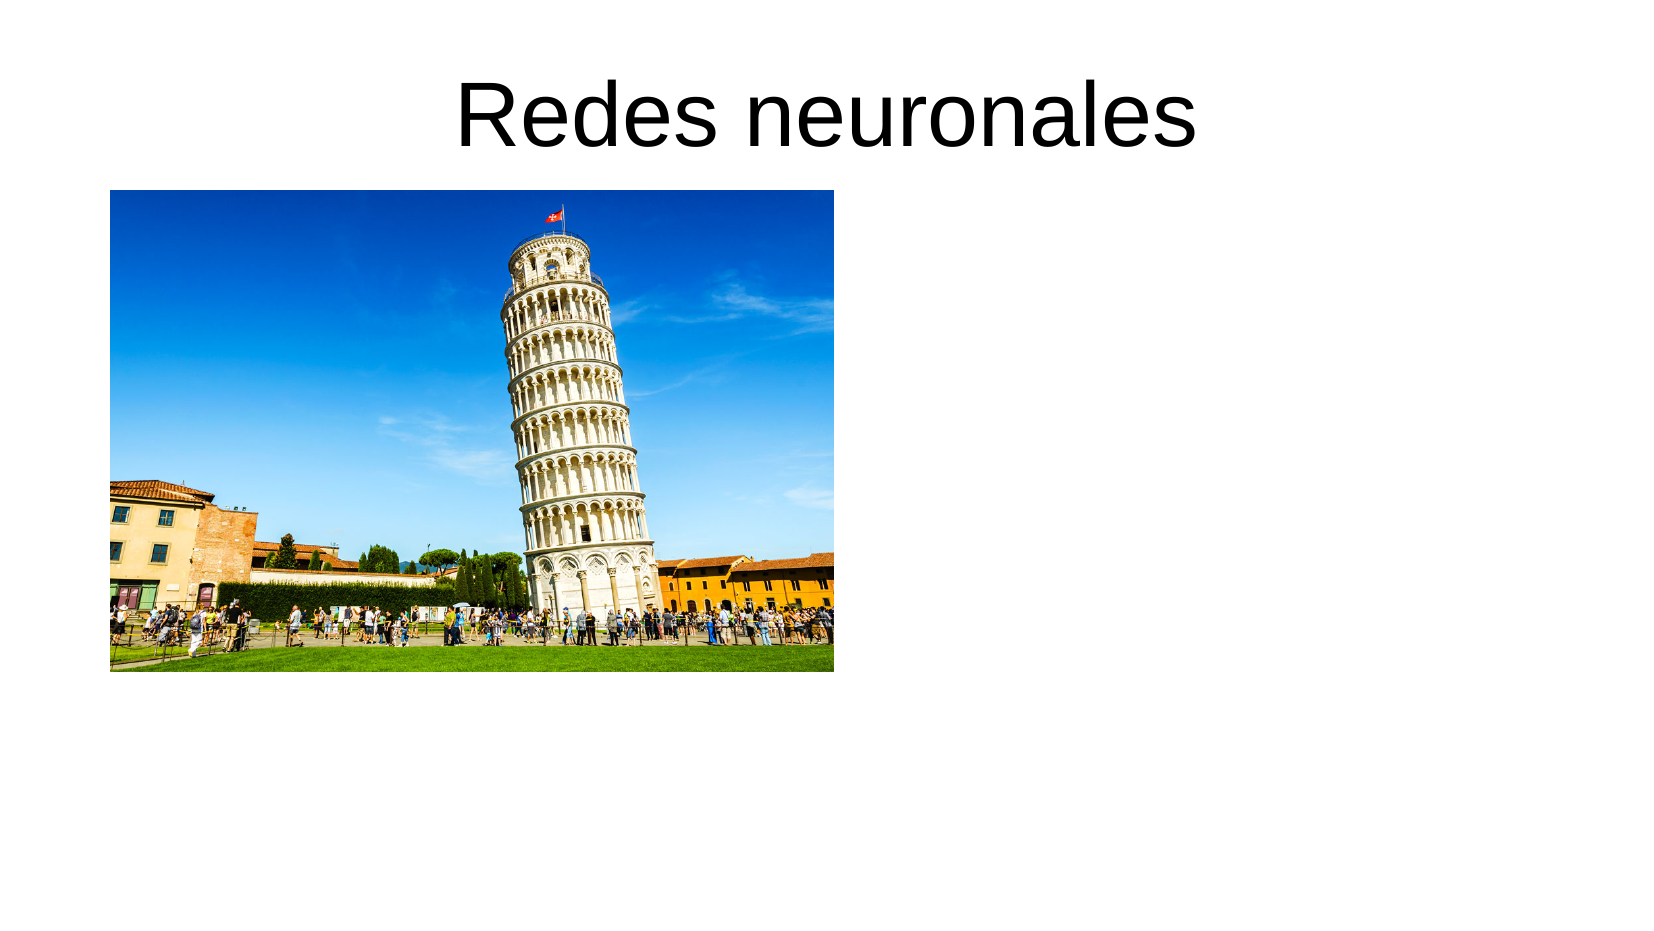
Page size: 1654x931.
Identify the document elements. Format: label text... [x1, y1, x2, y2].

title Redes neuronales [82, 37, 1571, 193]
picture [110, 193, 834, 673]
